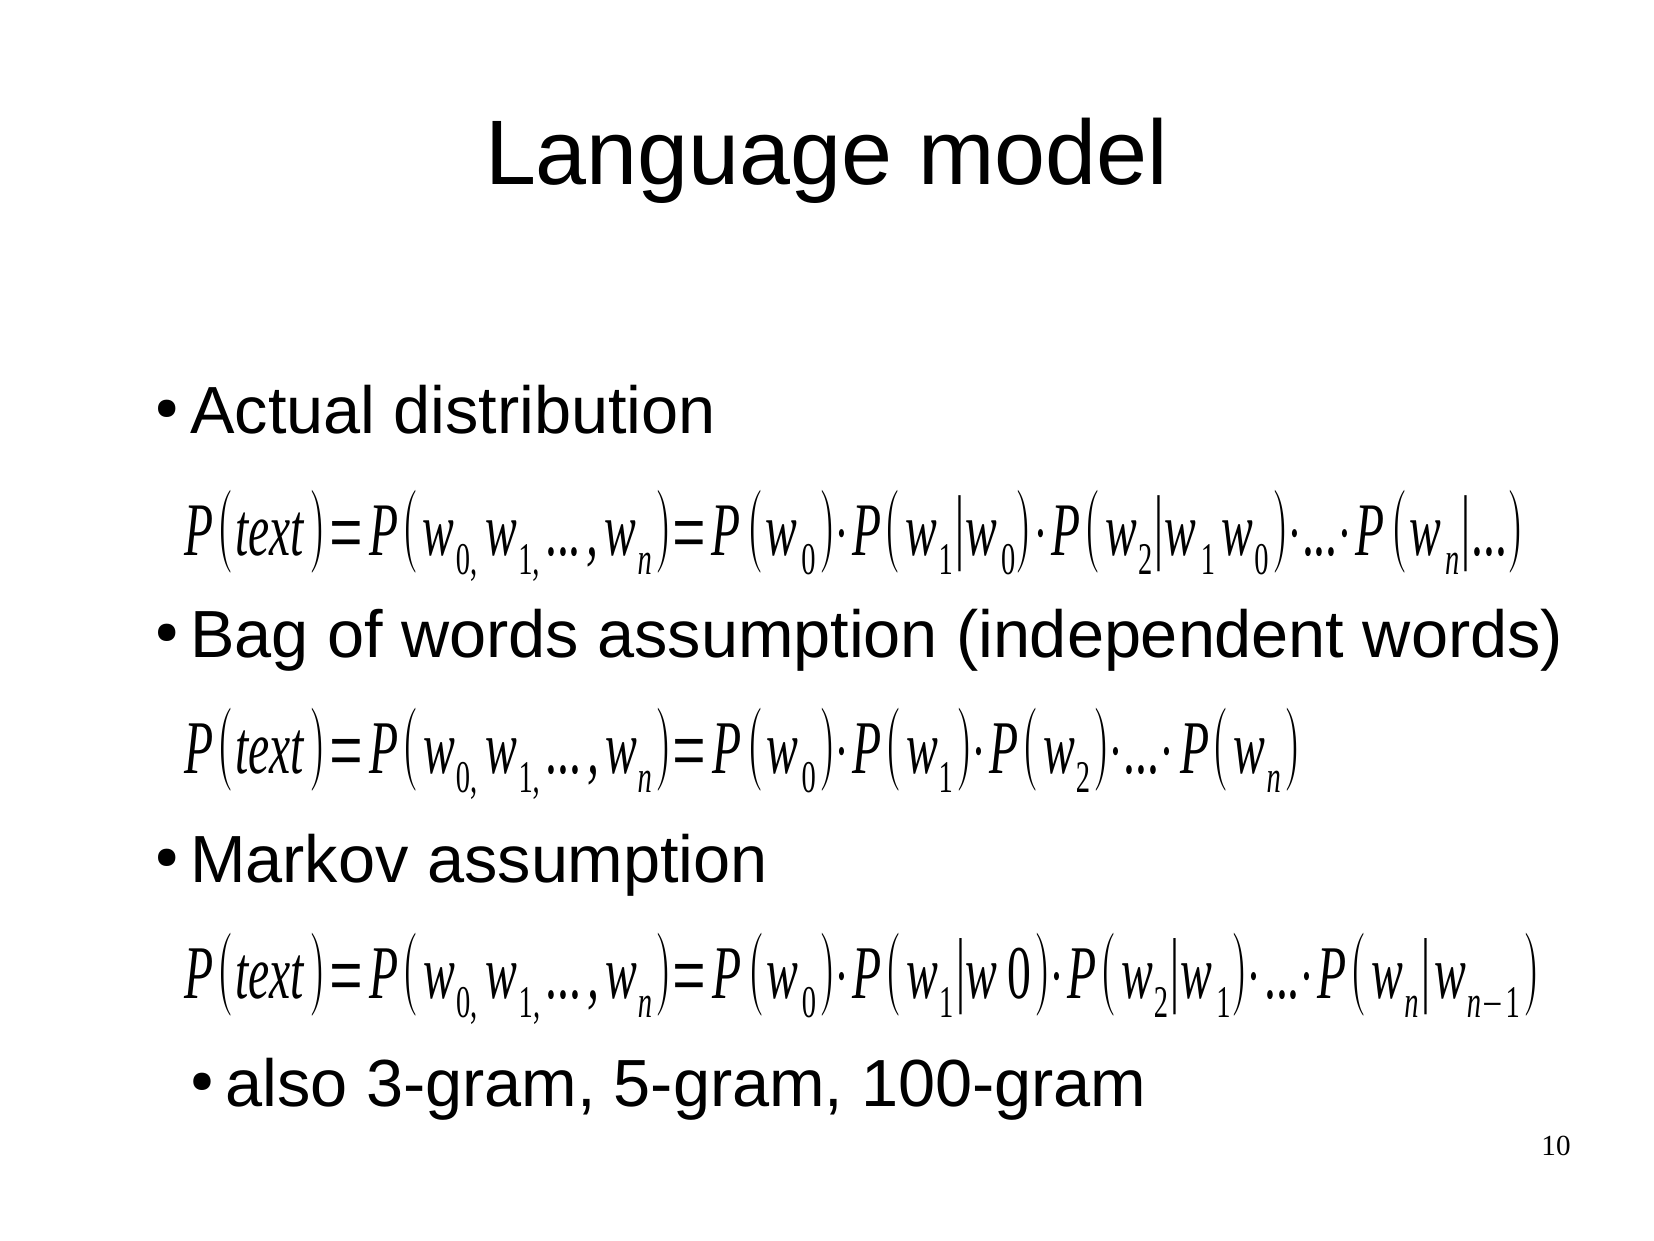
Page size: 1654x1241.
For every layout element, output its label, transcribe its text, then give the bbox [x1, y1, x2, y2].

chart [169, 484, 1537, 583]
chart [169, 702, 1312, 801]
chart [169, 927, 1551, 1026]
text_box Actual distribution Bag of words assumption (independent words) Markov assumption also 3-gram, 5-gram, 100-gram [69, 291, 1654, 1129]
title Language model [82, 49, 1571, 257]
